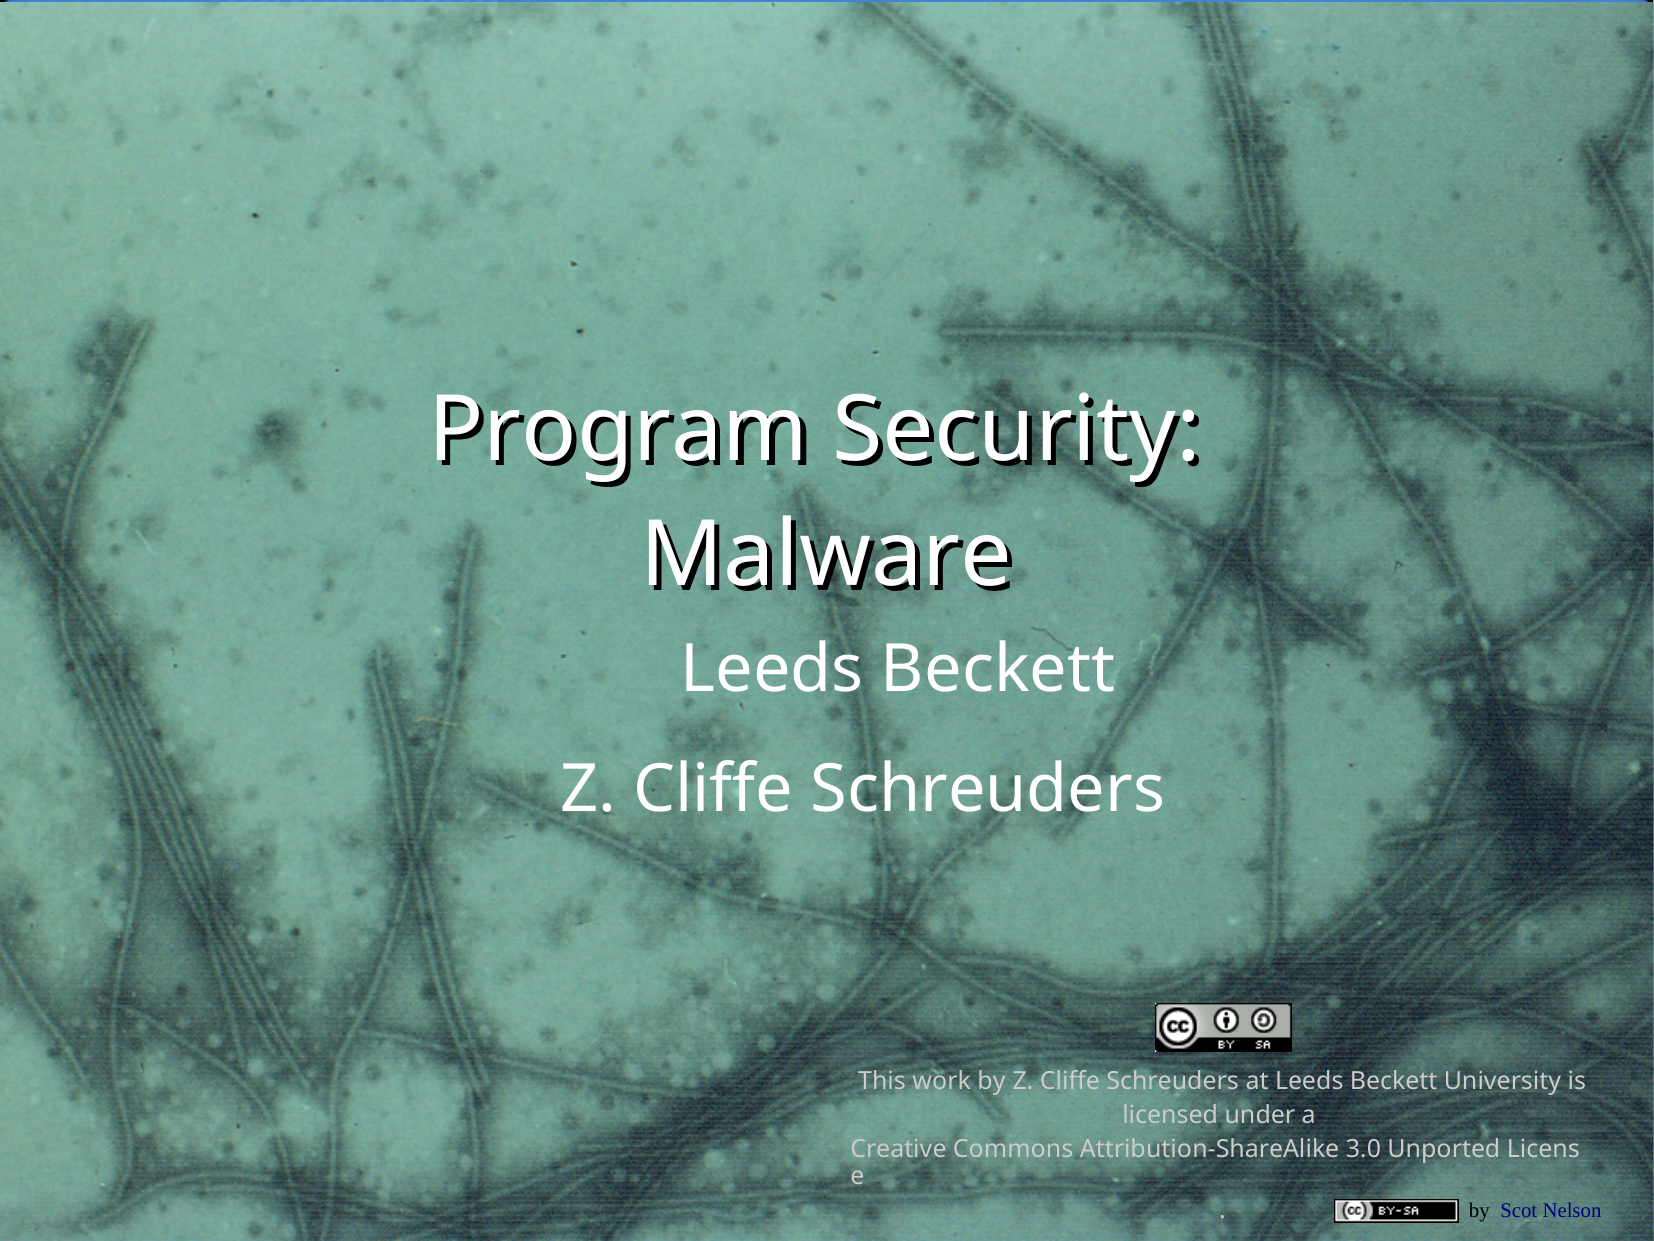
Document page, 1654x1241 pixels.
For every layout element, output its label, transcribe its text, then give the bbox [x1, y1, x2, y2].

picture [0, 0, 1654, 1241]
text_box by Scot Nelson [1468, 1198, 1607, 1222]
text_box This work by Z. Cliffe Schreuders at Leeds Beckett University is licensed under a Creative Commons Attribution-ShareAlike 3.0 Unported License. [850, 1062, 1595, 1151]
list Leeds Beckett Z. Cliffe Schreuders [121, 620, 1534, 1127]
title Program Security: Malware [120, 380, 1533, 595]
